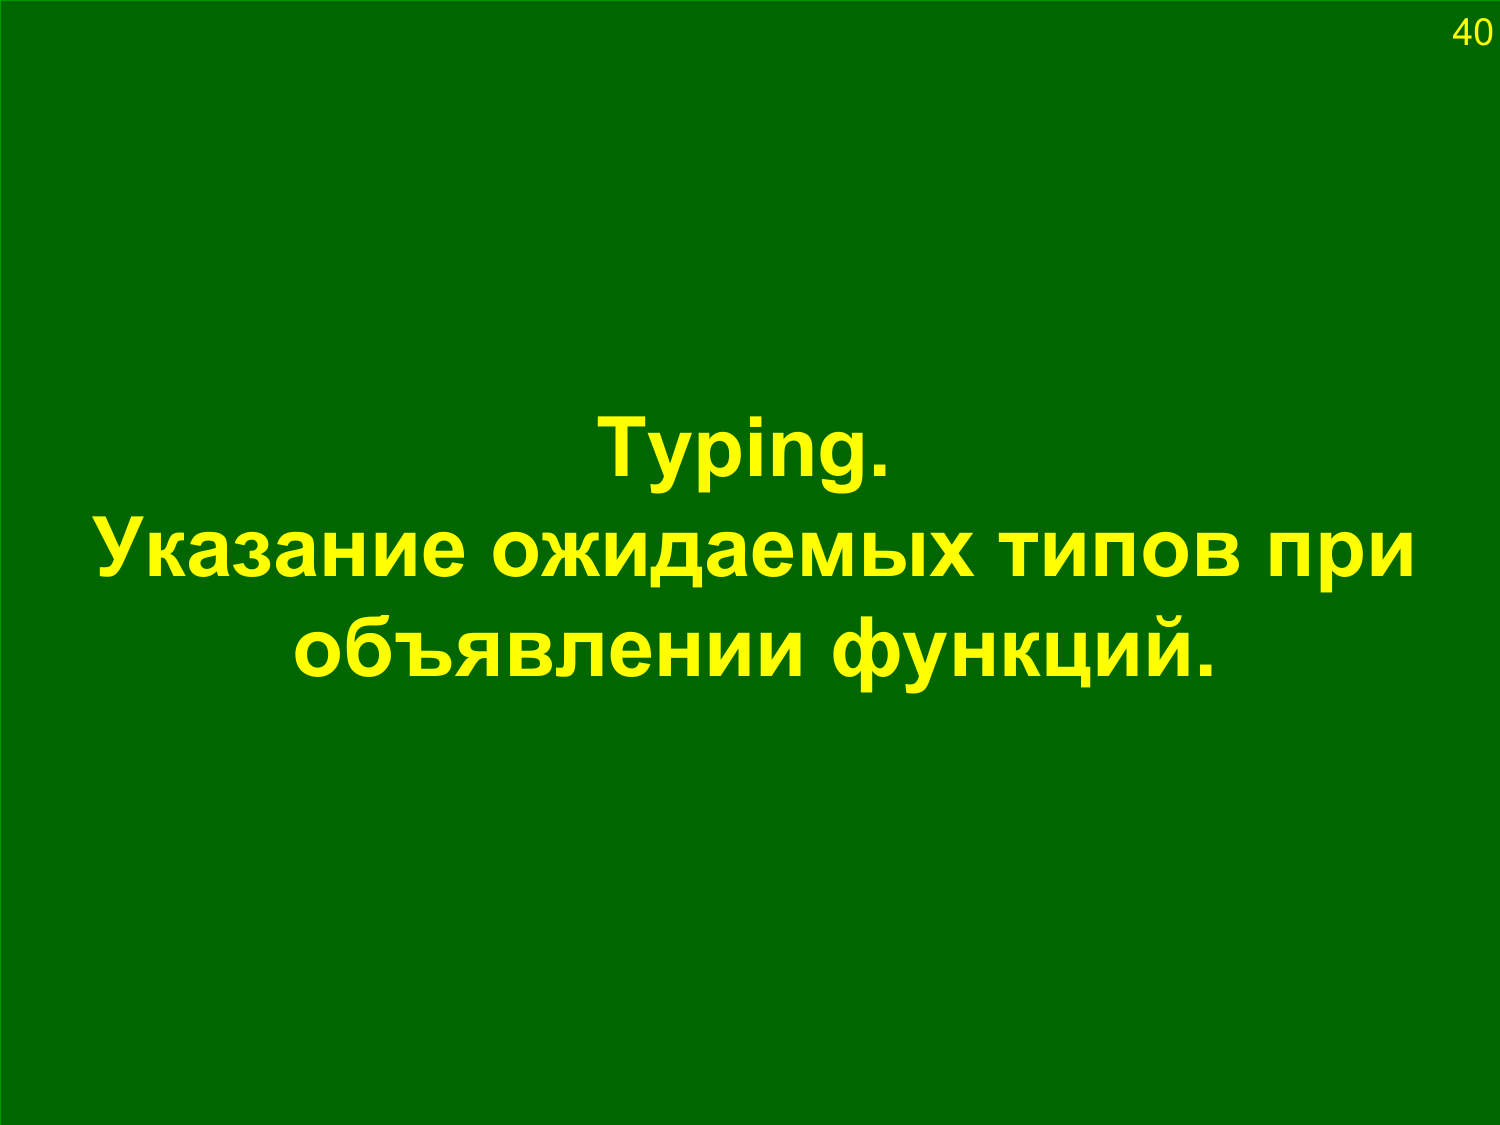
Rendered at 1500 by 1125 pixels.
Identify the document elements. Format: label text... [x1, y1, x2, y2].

text_box Typing. Указание ожидаемых типов при объявлении функций. [35, 484, 1477, 603]
